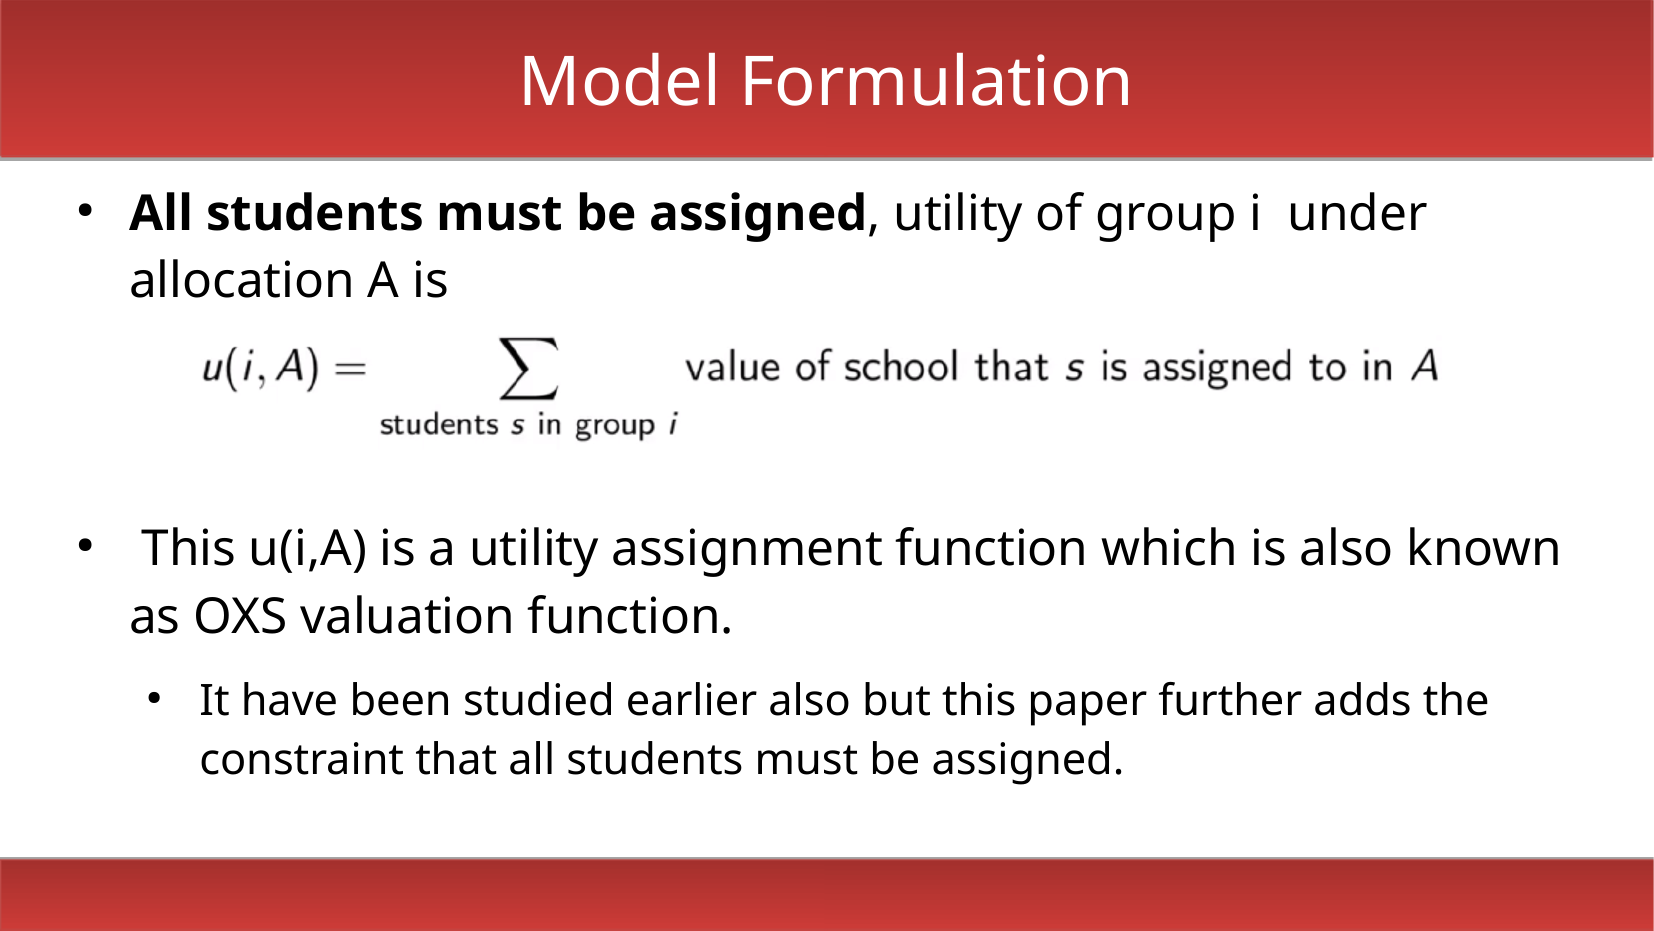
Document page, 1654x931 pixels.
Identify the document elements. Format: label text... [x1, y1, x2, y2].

picture [0, 857, 1654, 931]
picture [0, 0, 1654, 161]
list All students must be assigned, utility of group ii under allocation A is This u(i,A) is a utility assignment function which is also known as OXS valuation function. It have been studied earlier also but this paper further adds the constraint that all students must be assigned. [59, 177, 1595, 792]
title Model Formulation [59, 23, 1595, 133]
picture [150, 299, 1493, 468]
